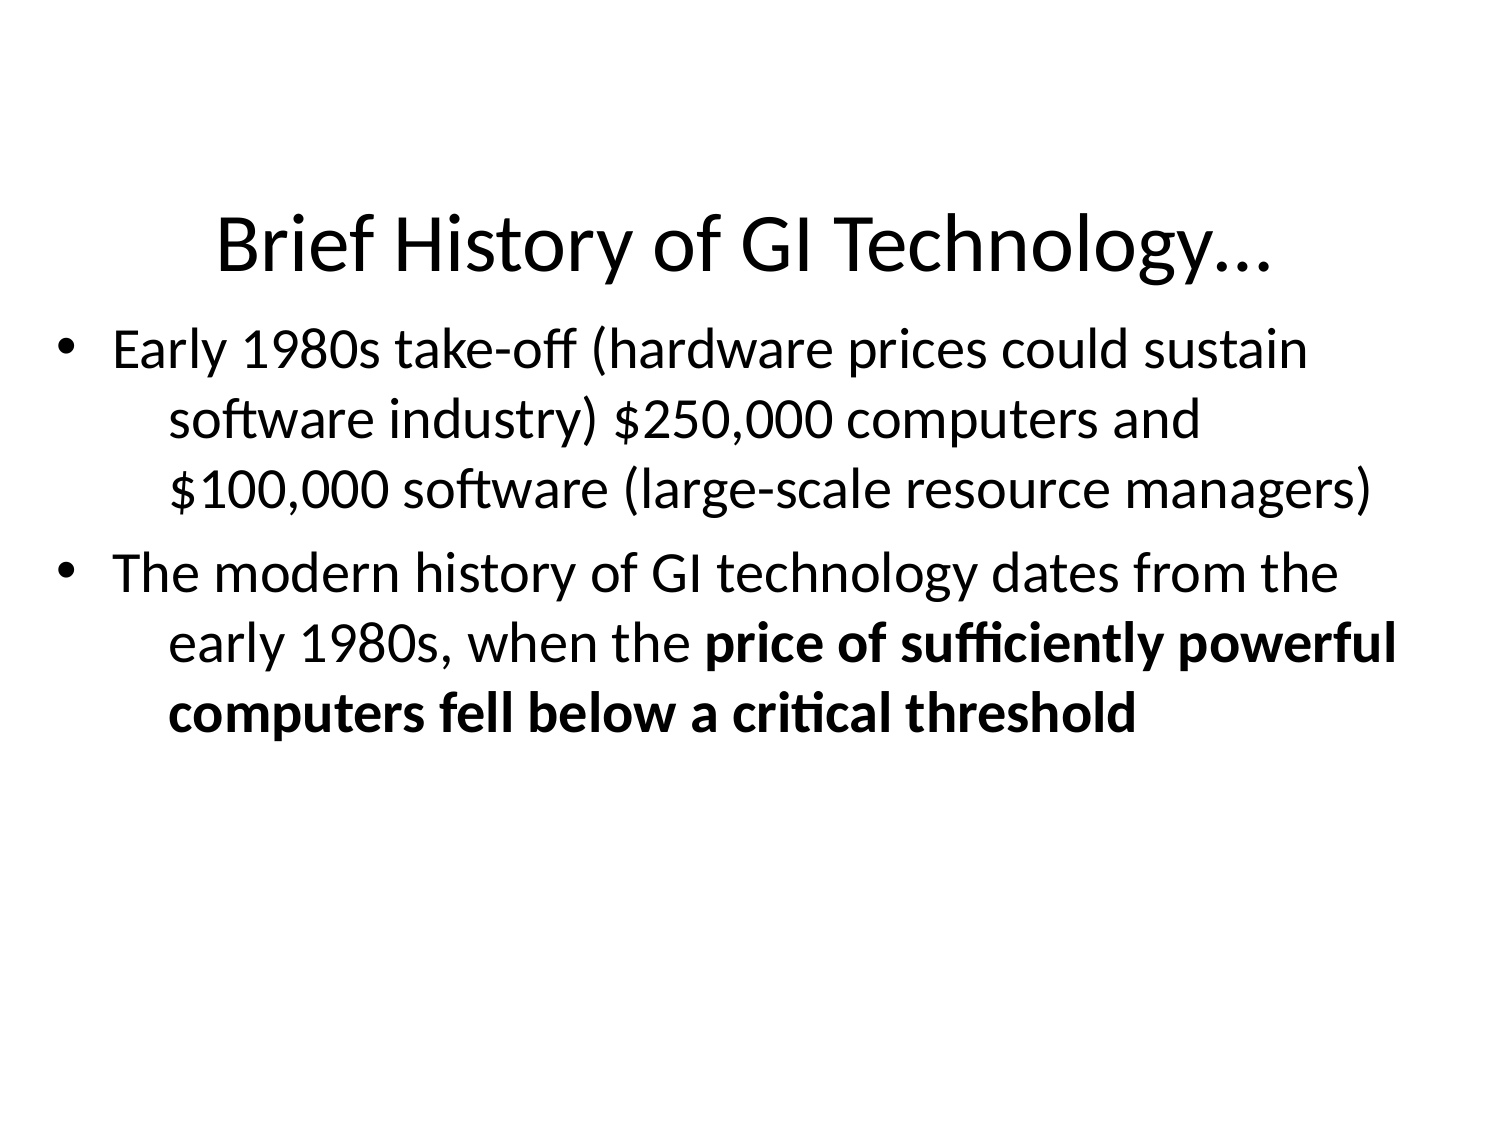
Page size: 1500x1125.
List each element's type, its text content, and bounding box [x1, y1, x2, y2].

title Brief History of GI Technology… [17, 173, 1471, 303]
list Early 1980s take-off (hardware prices could sustain software industry) $250,000 computers and $100,000 software (large-scale resource managers) The modern history of GI technology dates from the early 1980s, when the price of sufficiently powerful computers fell below a critical threshold [41, 302, 1436, 1095]
